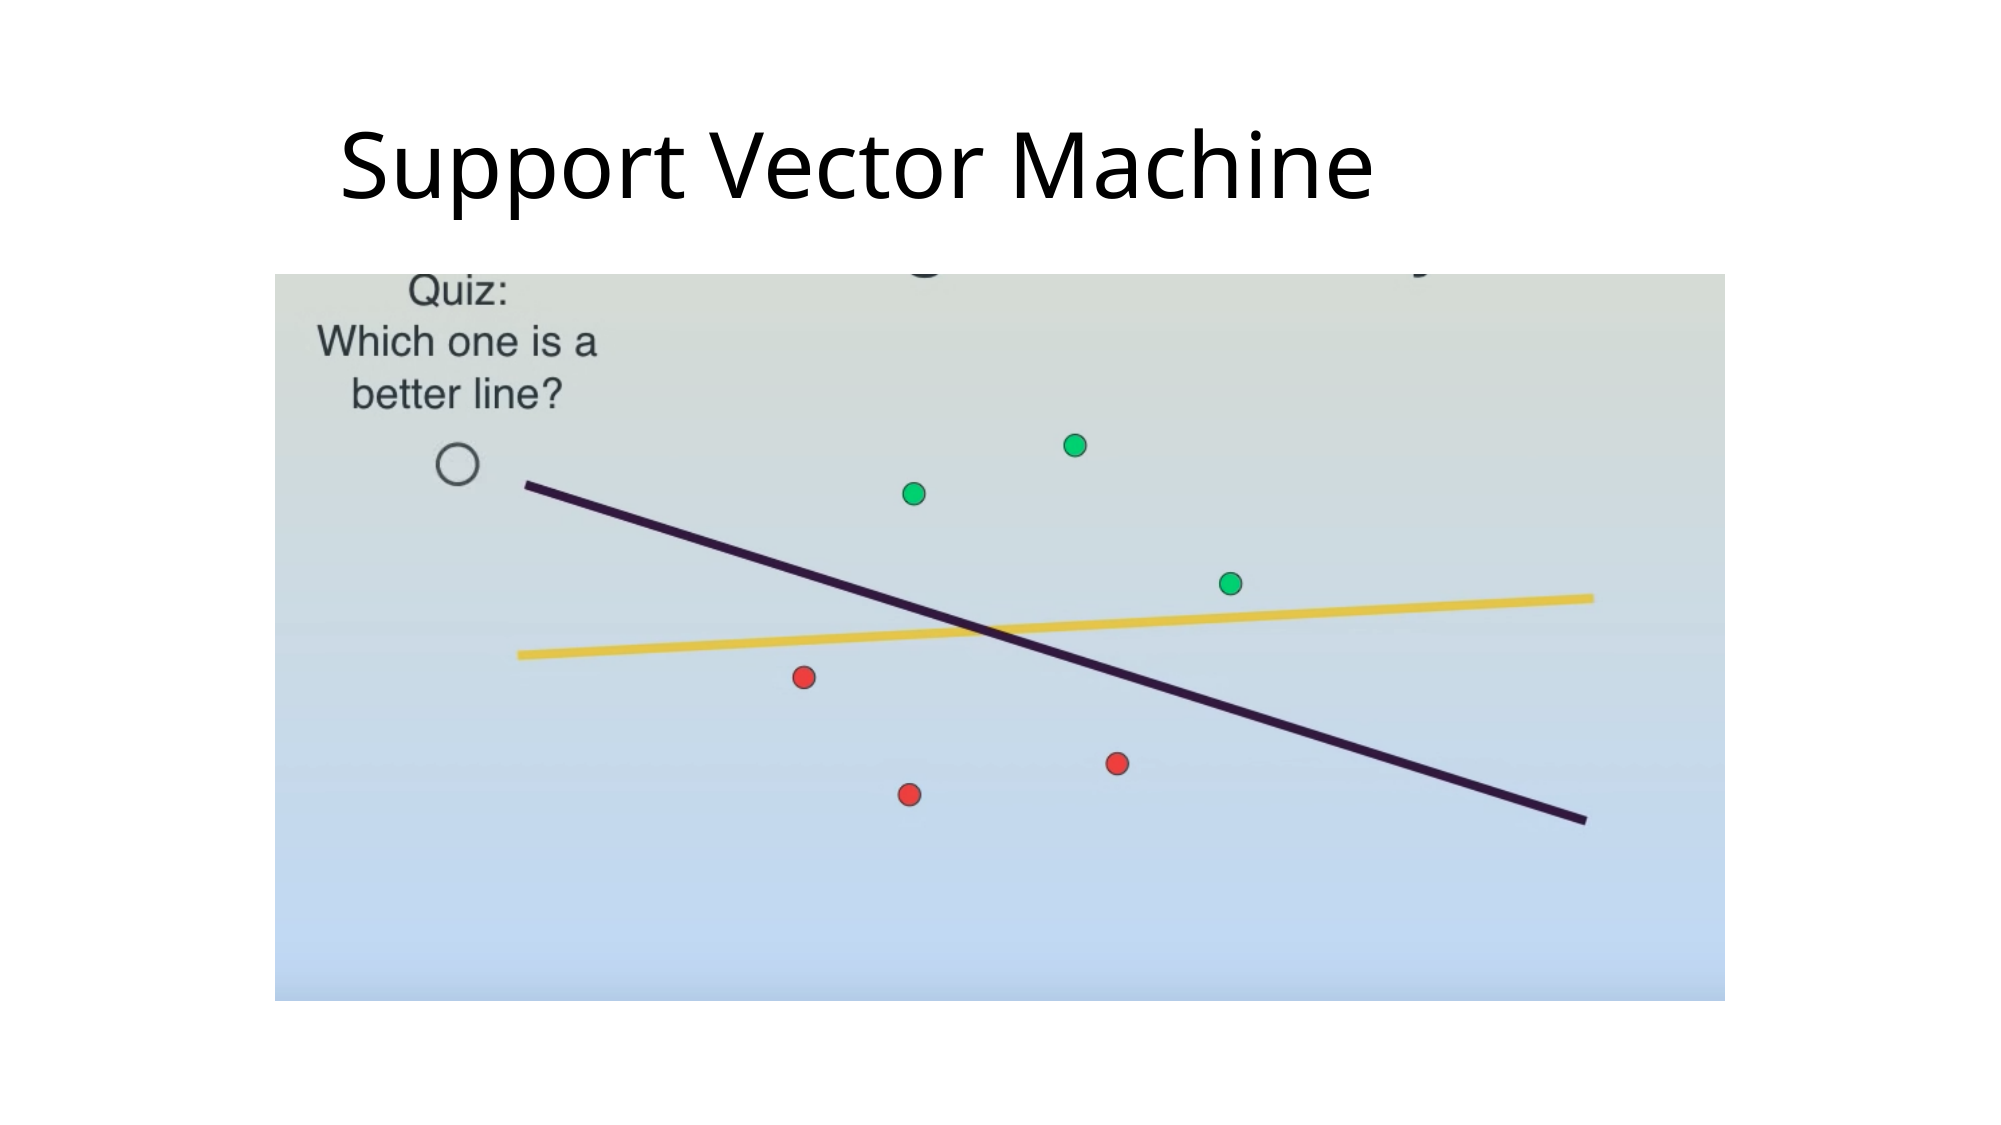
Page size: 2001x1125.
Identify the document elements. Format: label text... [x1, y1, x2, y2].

title Support Vector Machine [324, 87, 1909, 250]
picture [275, 274, 1725, 1001]
